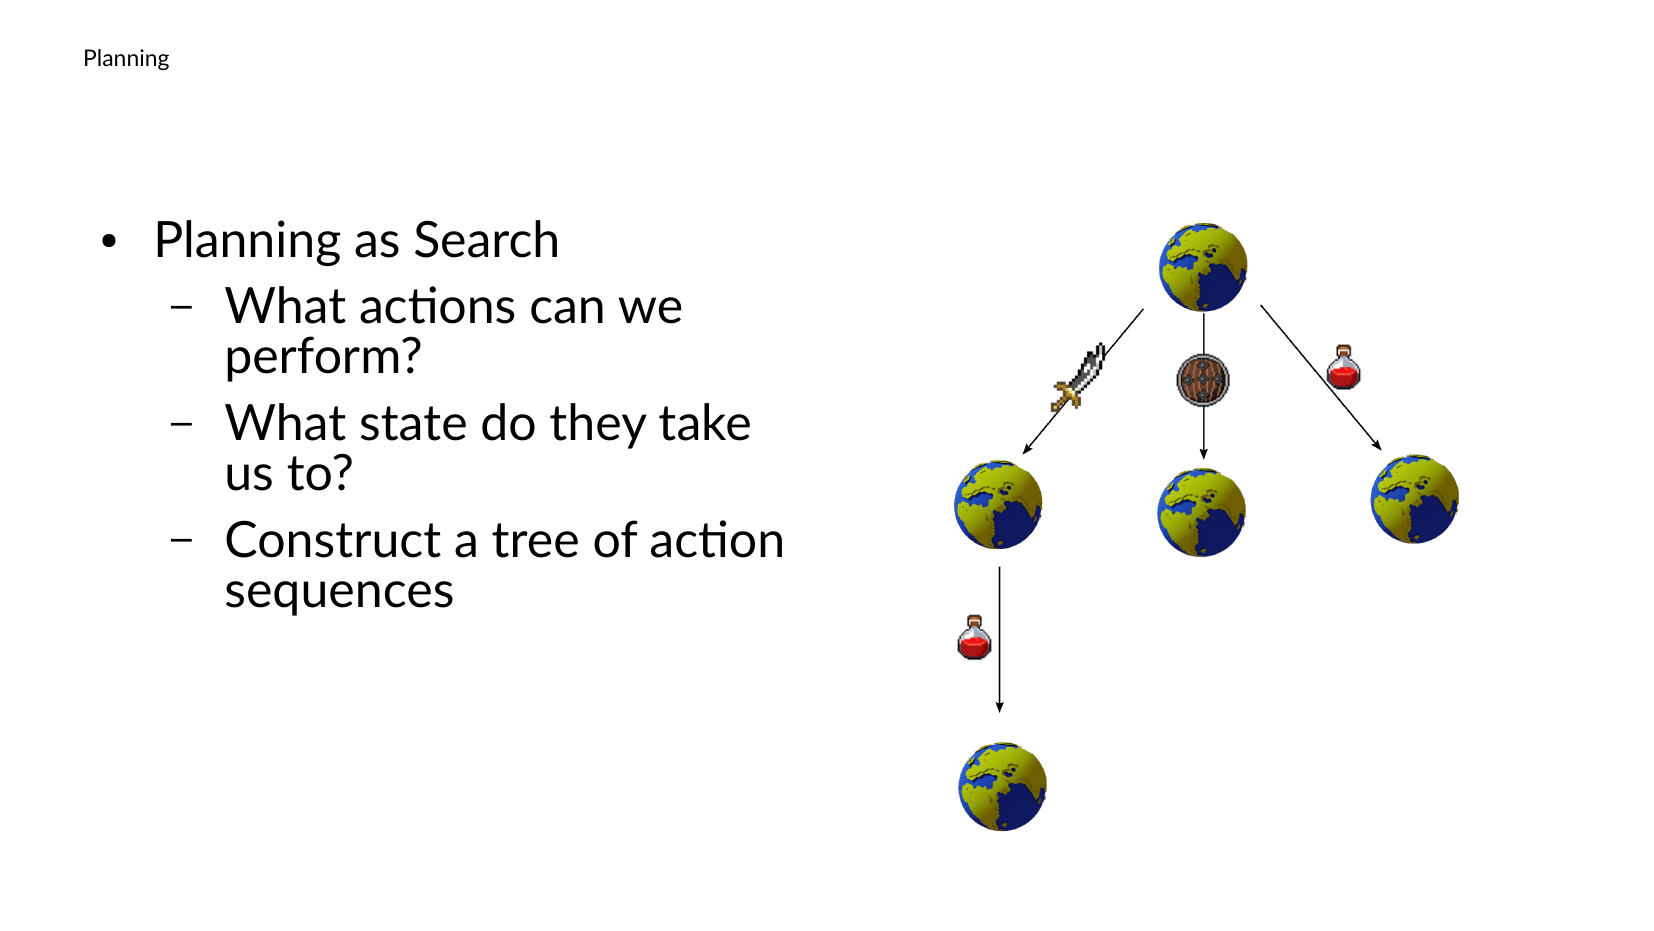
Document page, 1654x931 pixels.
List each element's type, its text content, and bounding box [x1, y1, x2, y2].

title Planning [83, 0, 1571, 119]
picture [897, 216, 1519, 839]
list Planning as Search What actions can we perform? What state do they take us to? Construct a tree of action sequences [82, 217, 809, 839]
